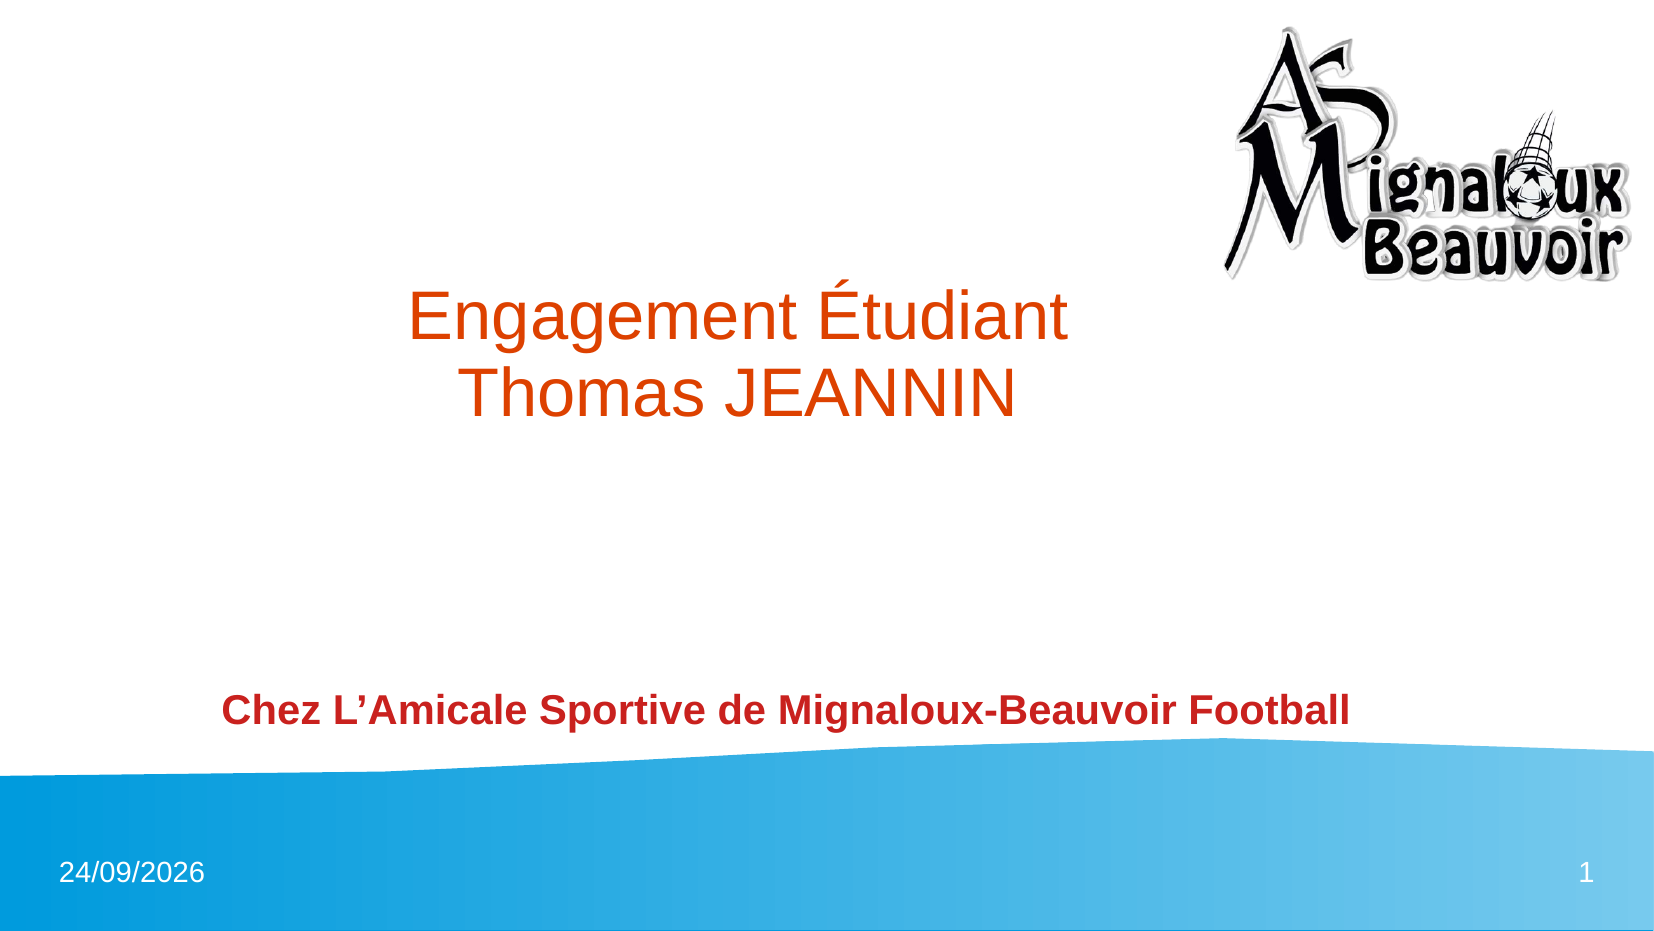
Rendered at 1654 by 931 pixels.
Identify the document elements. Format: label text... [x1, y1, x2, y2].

picture [1210, 15, 1646, 296]
text_box Chez L’Amicale Sportive de Mignaloux-Beauvoir Football [206, 679, 1477, 736]
title Engagement Étudiant Thomas JEANNIN [0, 265, 1477, 443]
